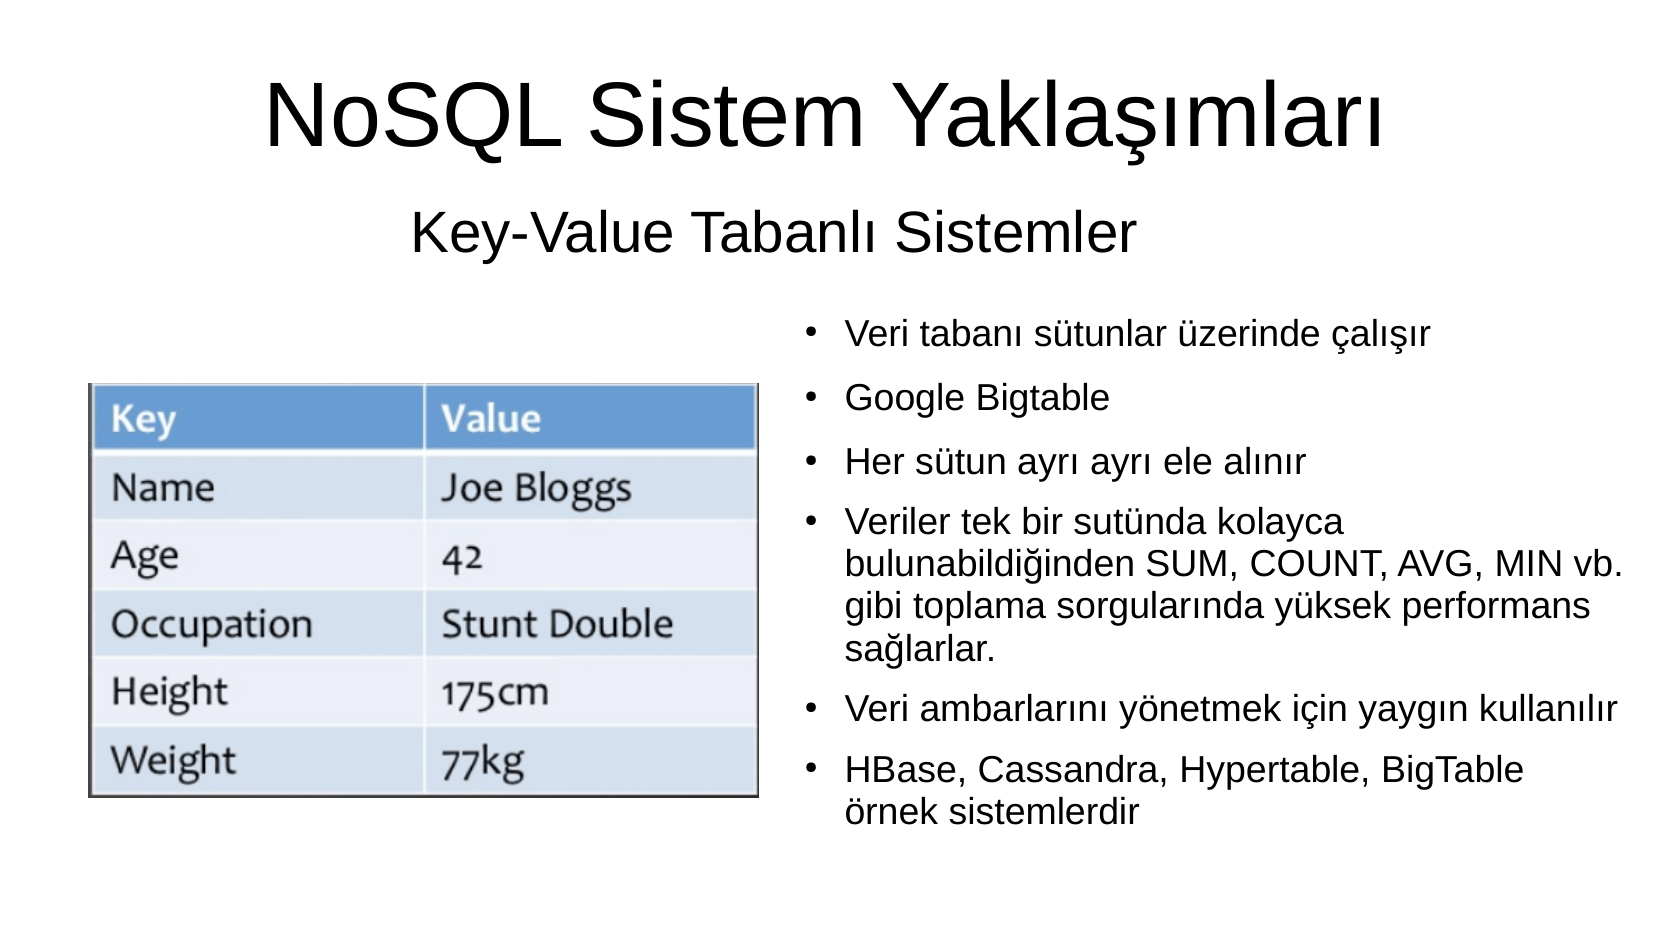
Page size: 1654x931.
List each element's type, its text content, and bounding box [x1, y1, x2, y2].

picture [88, 383, 759, 798]
list Veri tabanı sütunlar üzerinde çalışır Google Bigtable Her sütun ayrı ayrı ele alınır Veriler tek bir sutünda kolayca bulunabildiğinden SUM, COUNT, AVG, MIN vb. gibi toplama sorgularında yüksek performans sağlarlar. Veri ambarlarını yönetmek için yaygın kullanılır HBase, Cassandra, Hypertable, BigTable örnek sistemlerdir [791, 312, 1625, 852]
text_box Key-Value Tabanlı Sistemler [395, 192, 1164, 338]
title NoSQL Sistem Yaklaşımları [82, 37, 1571, 193]
